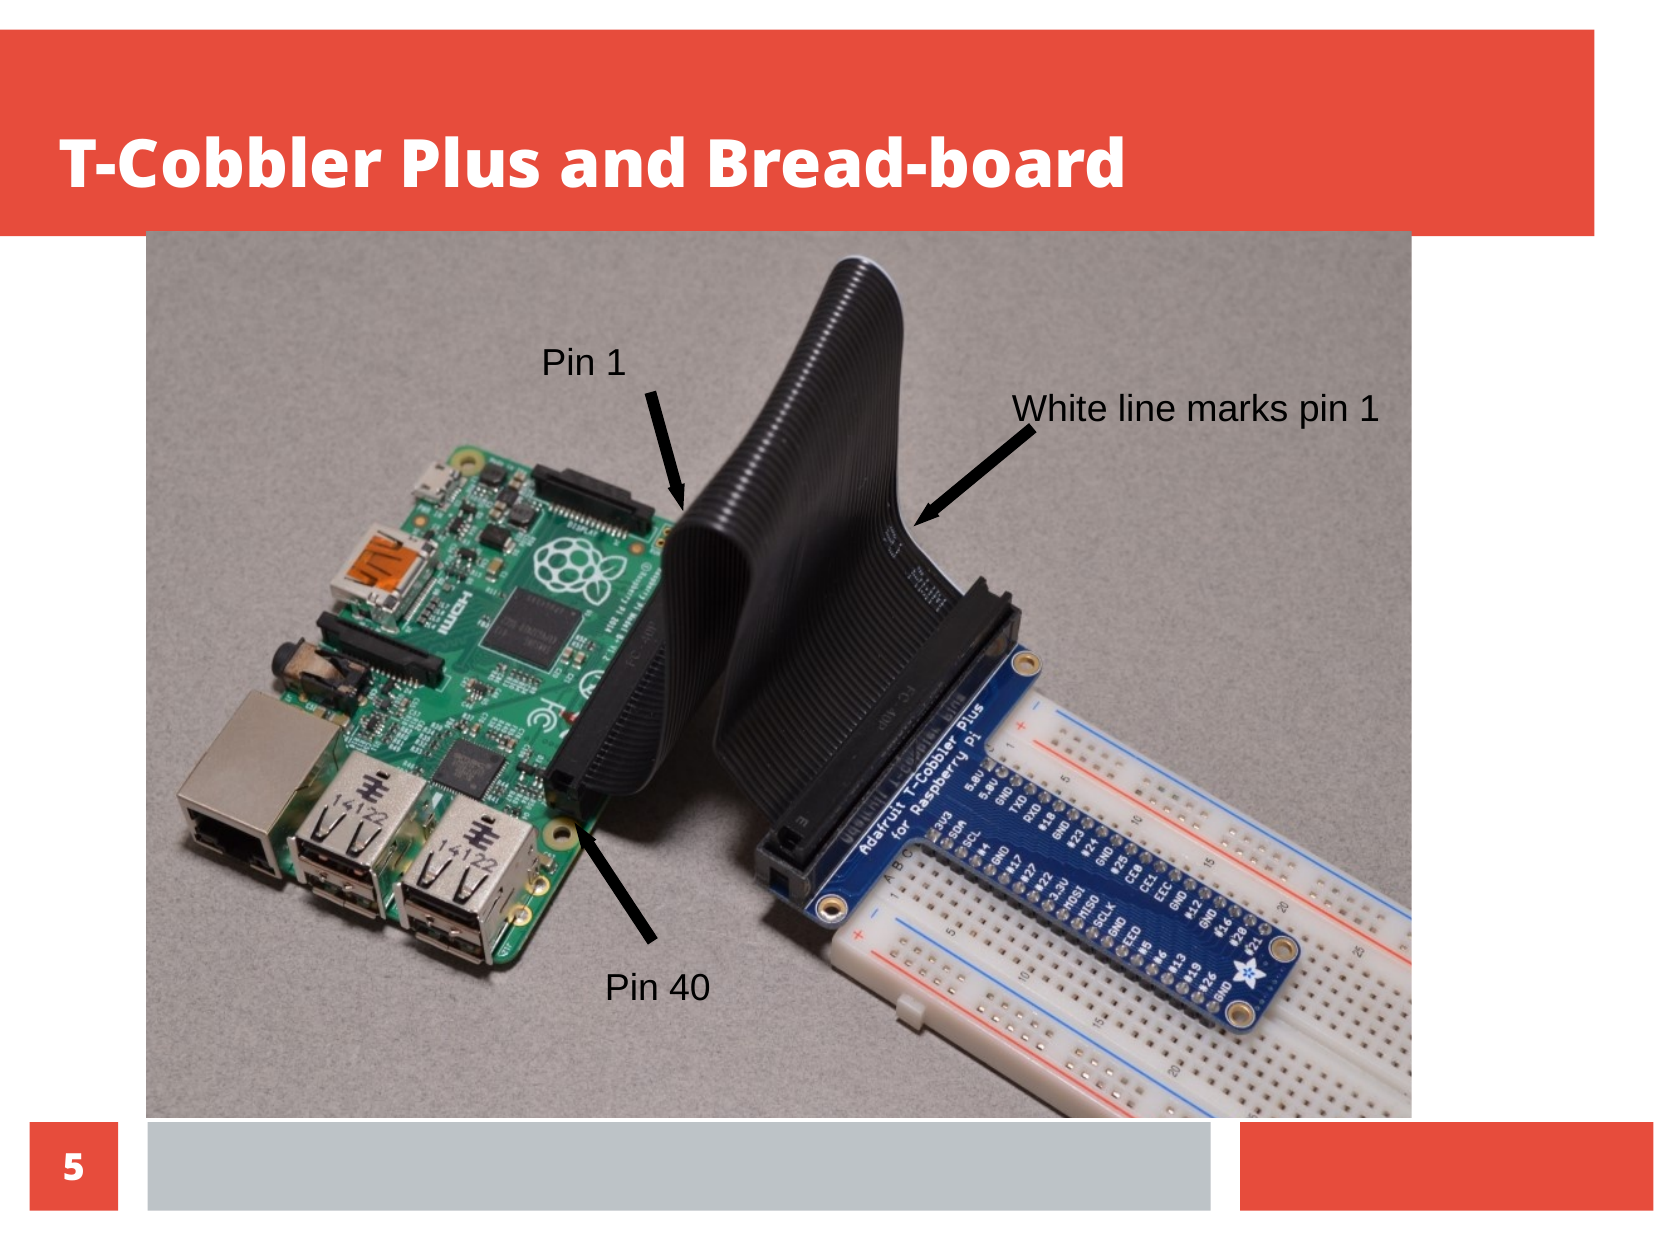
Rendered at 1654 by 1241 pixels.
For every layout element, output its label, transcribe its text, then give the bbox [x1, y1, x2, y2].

picture [146, 231, 1412, 1118]
text_box Pin 1 [526, 333, 767, 396]
text_box Pin 40 [589, 958, 830, 1021]
title T-Cobbler Plus and Bread-board [59, 59, 1595, 207]
text_box White line marks pin 1 [997, 380, 1463, 490]
